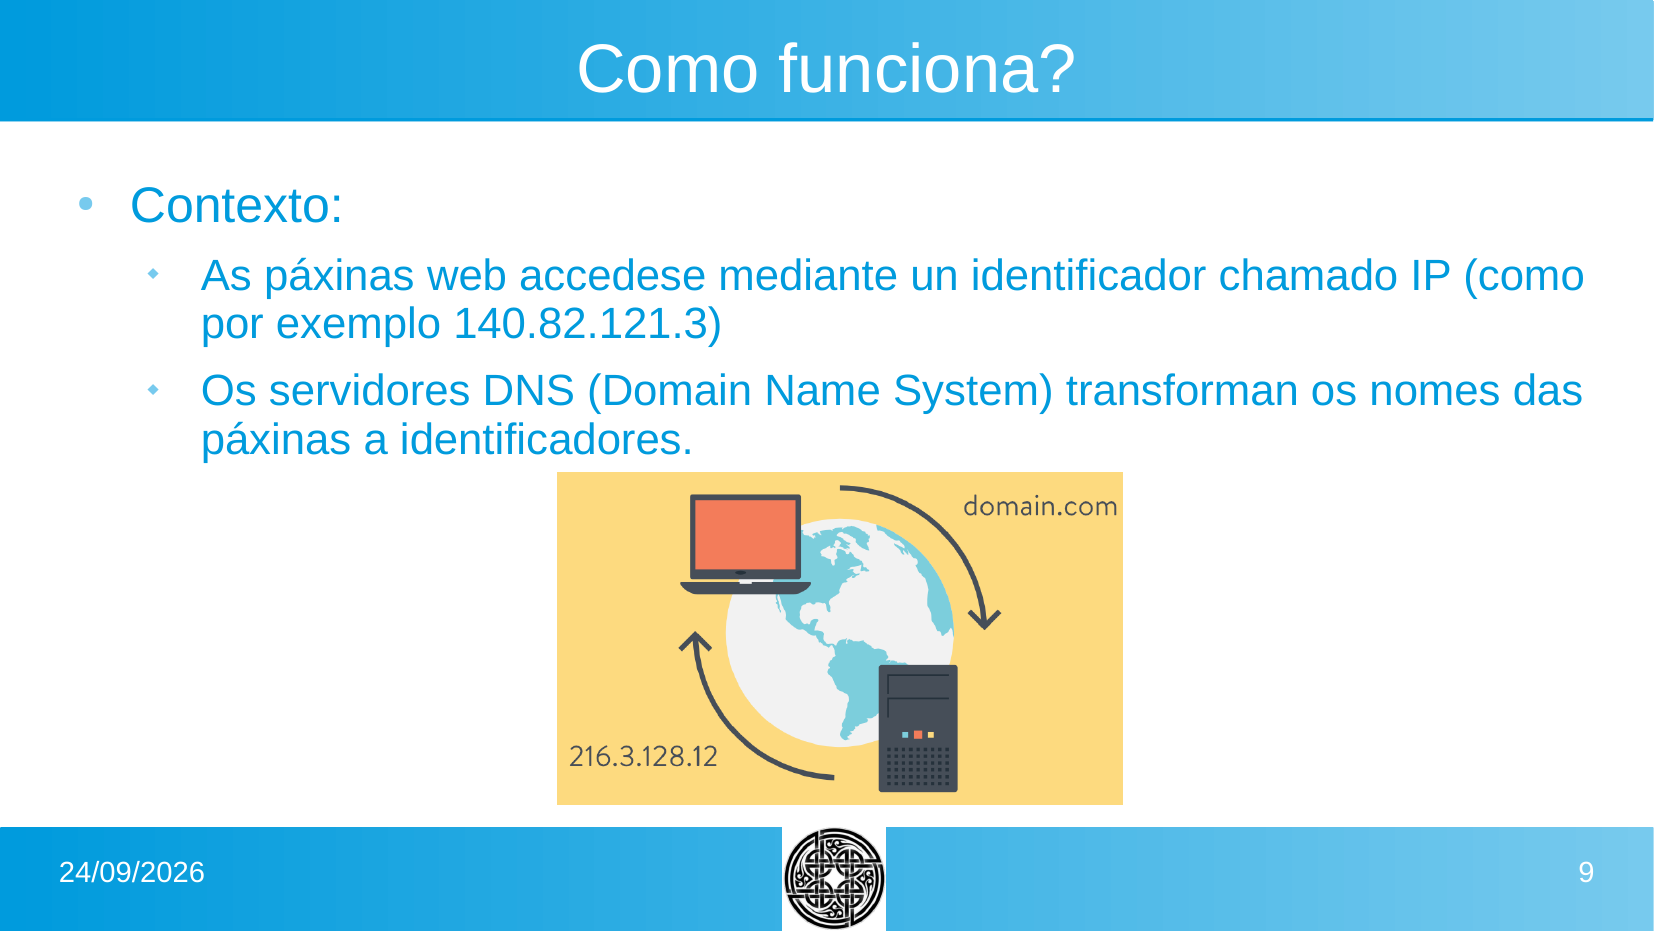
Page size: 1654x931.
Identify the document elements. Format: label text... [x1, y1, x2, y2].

title Como funciona? [59, 29, 1595, 108]
picture [557, 472, 1123, 805]
list Contexto: As páxinas web accedese mediante un identificador chamado IP (como por exemplo 140.82.121.3) Os servidores DNS (Domain Name System) transforman os nomes das páxinas a identificadores. [59, 177, 1595, 768]
picture [782, 826, 886, 931]
